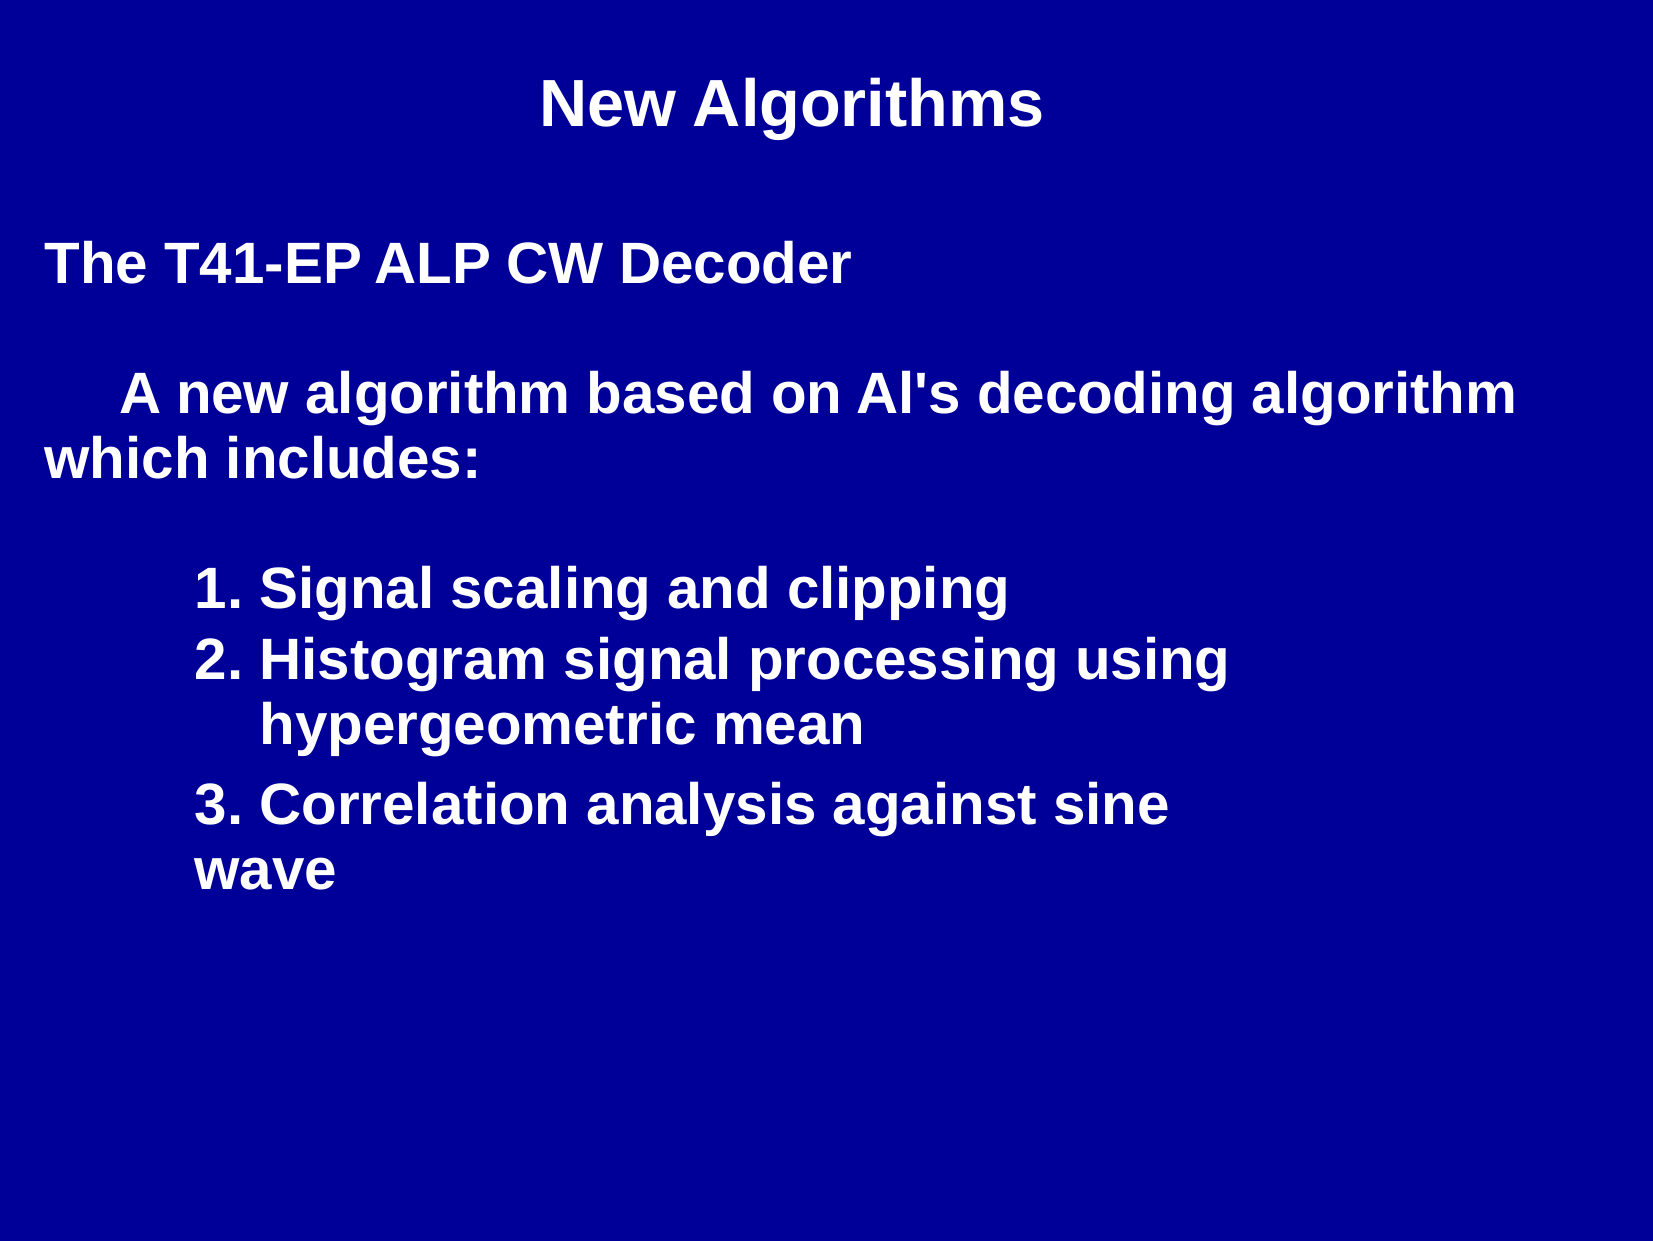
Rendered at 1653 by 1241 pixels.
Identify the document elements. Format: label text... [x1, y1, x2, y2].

text_box 3. Correlation analysis against sine wave [179, 765, 1345, 846]
text_box 2. Histogram signal processing using hypergeometric mean [179, 620, 1263, 765]
text_box New Algorithms [525, 59, 1066, 224]
text_box The T41-EP ALP CW Decoder A new algorithm based on Al's decoding algorithm which includes: 1. Signal scaling and clipping [29, 149, 1605, 830]
